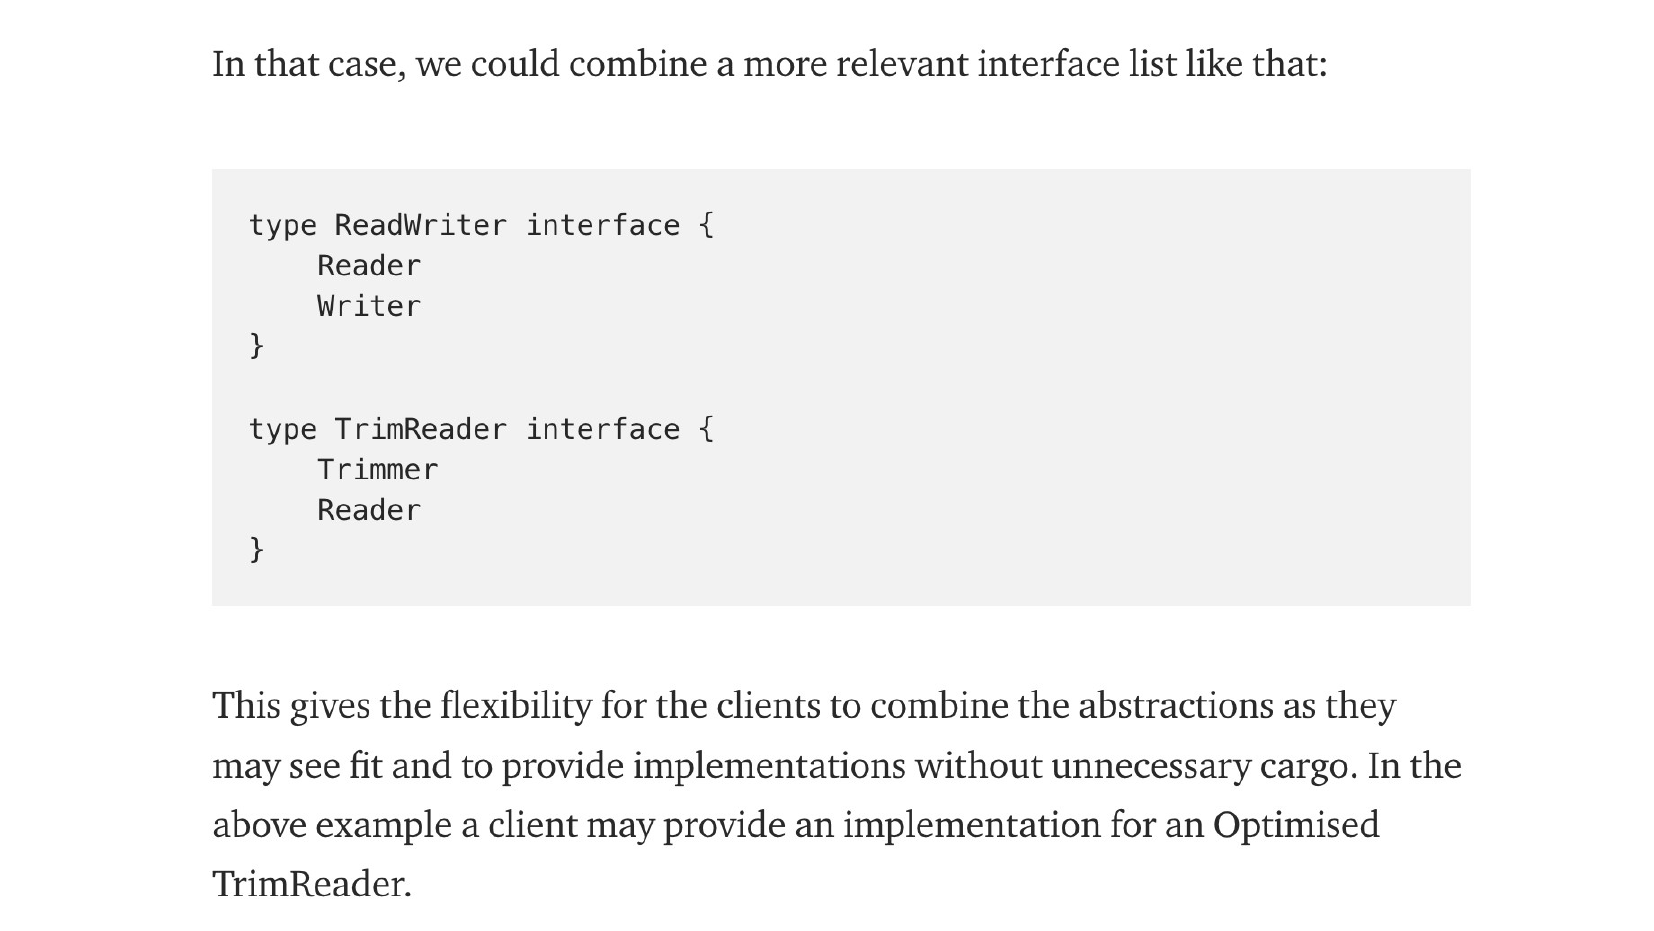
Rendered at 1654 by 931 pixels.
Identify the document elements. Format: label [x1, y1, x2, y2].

picture [93, 0, 1569, 931]
